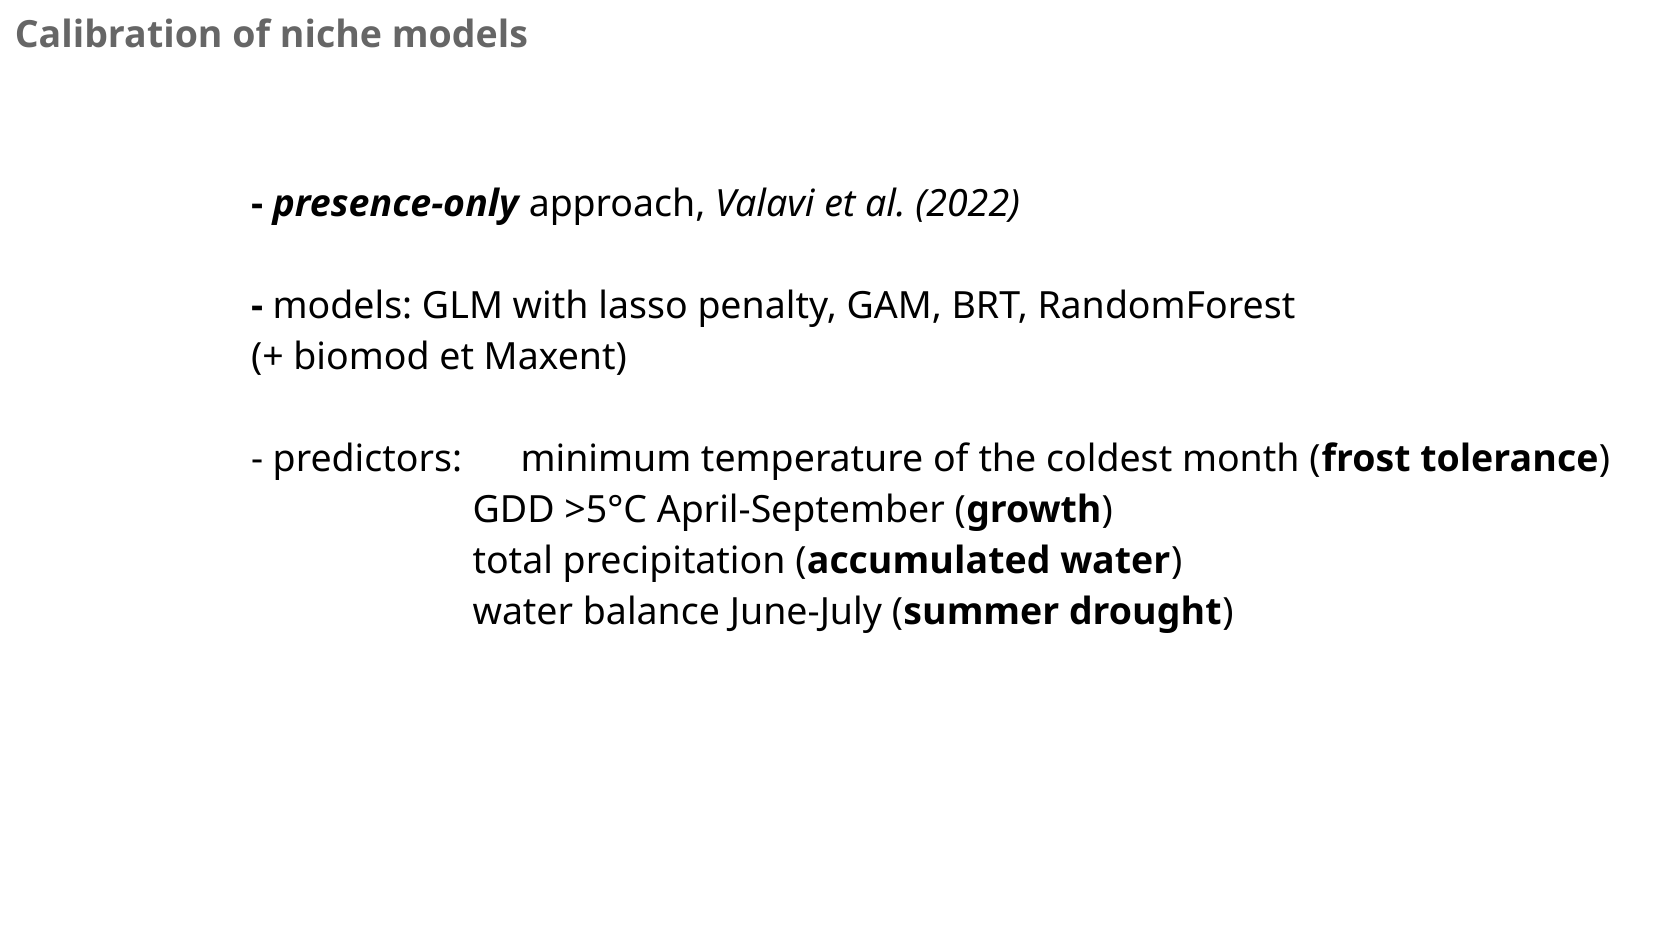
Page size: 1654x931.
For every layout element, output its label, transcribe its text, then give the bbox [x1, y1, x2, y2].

text_box Calibration of niche models [0, 0, 1654, 118]
text_box - presence-only approach, Valavi et al. (2022) - models: GLM with lasso penalty, GAM, BRT, RandomForest (+ biomod et Maxent) - predictors: minimum temperature of the coldest month (frost tolerance) GDD >5°C April-September (growth) total precipitation (accumulated water) water balance June-July (summer drought) [236, 118, 1654, 931]
